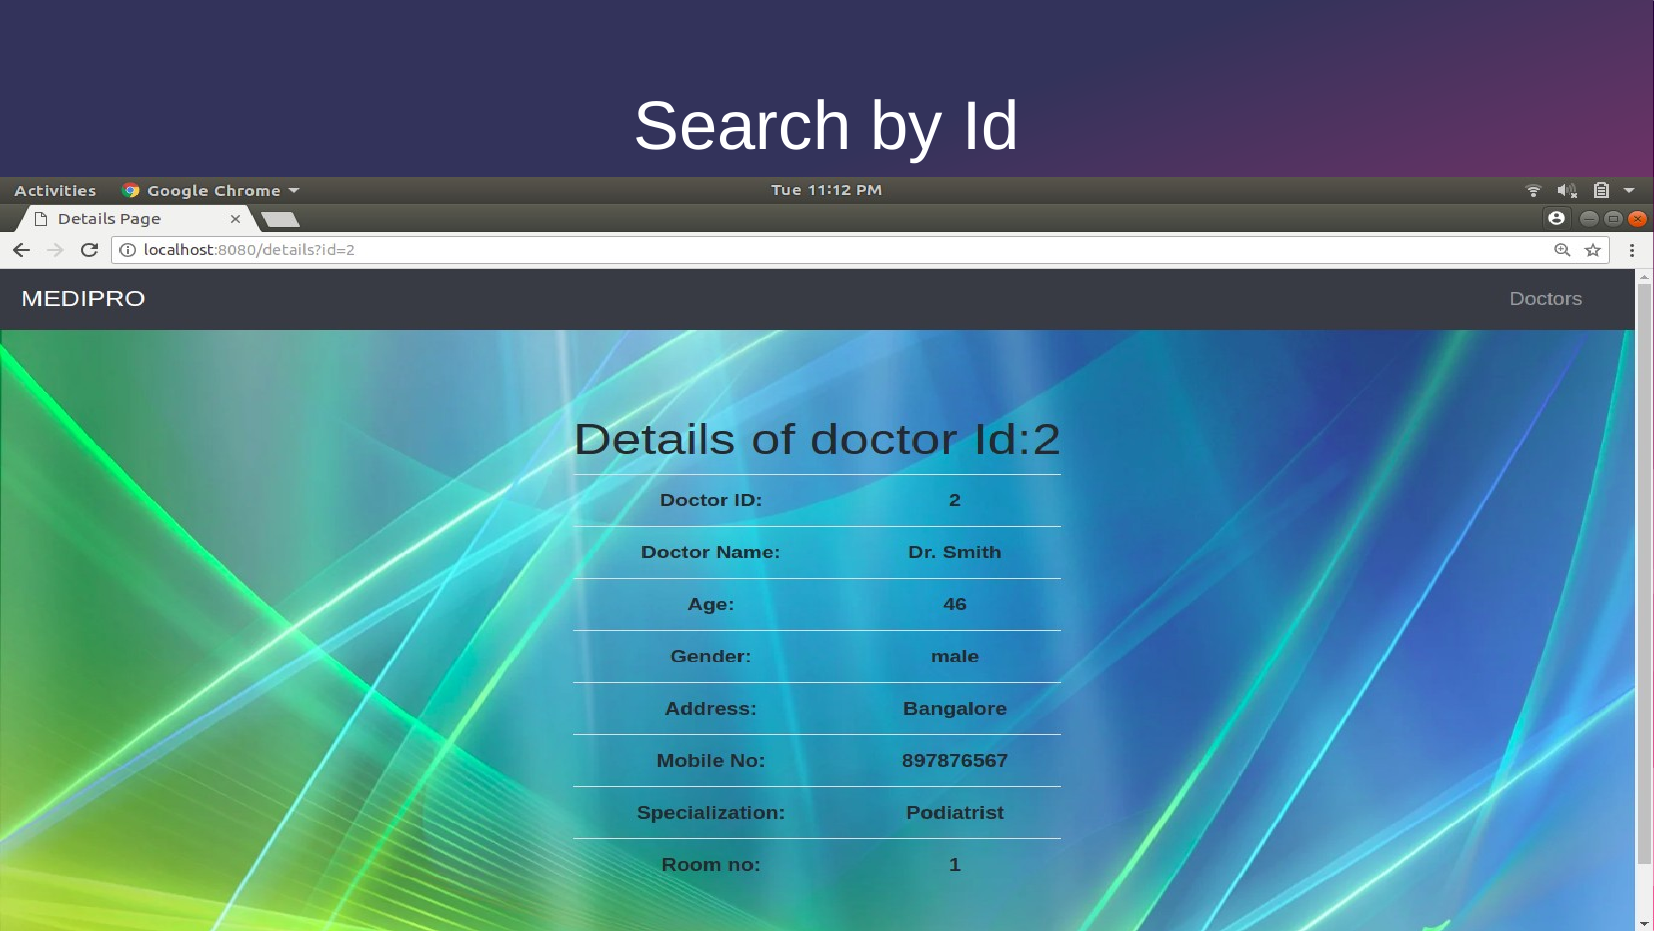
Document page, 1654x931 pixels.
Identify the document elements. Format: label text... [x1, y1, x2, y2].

title Search by Id [88, 44, 1565, 177]
picture [0, 177, 1654, 931]
